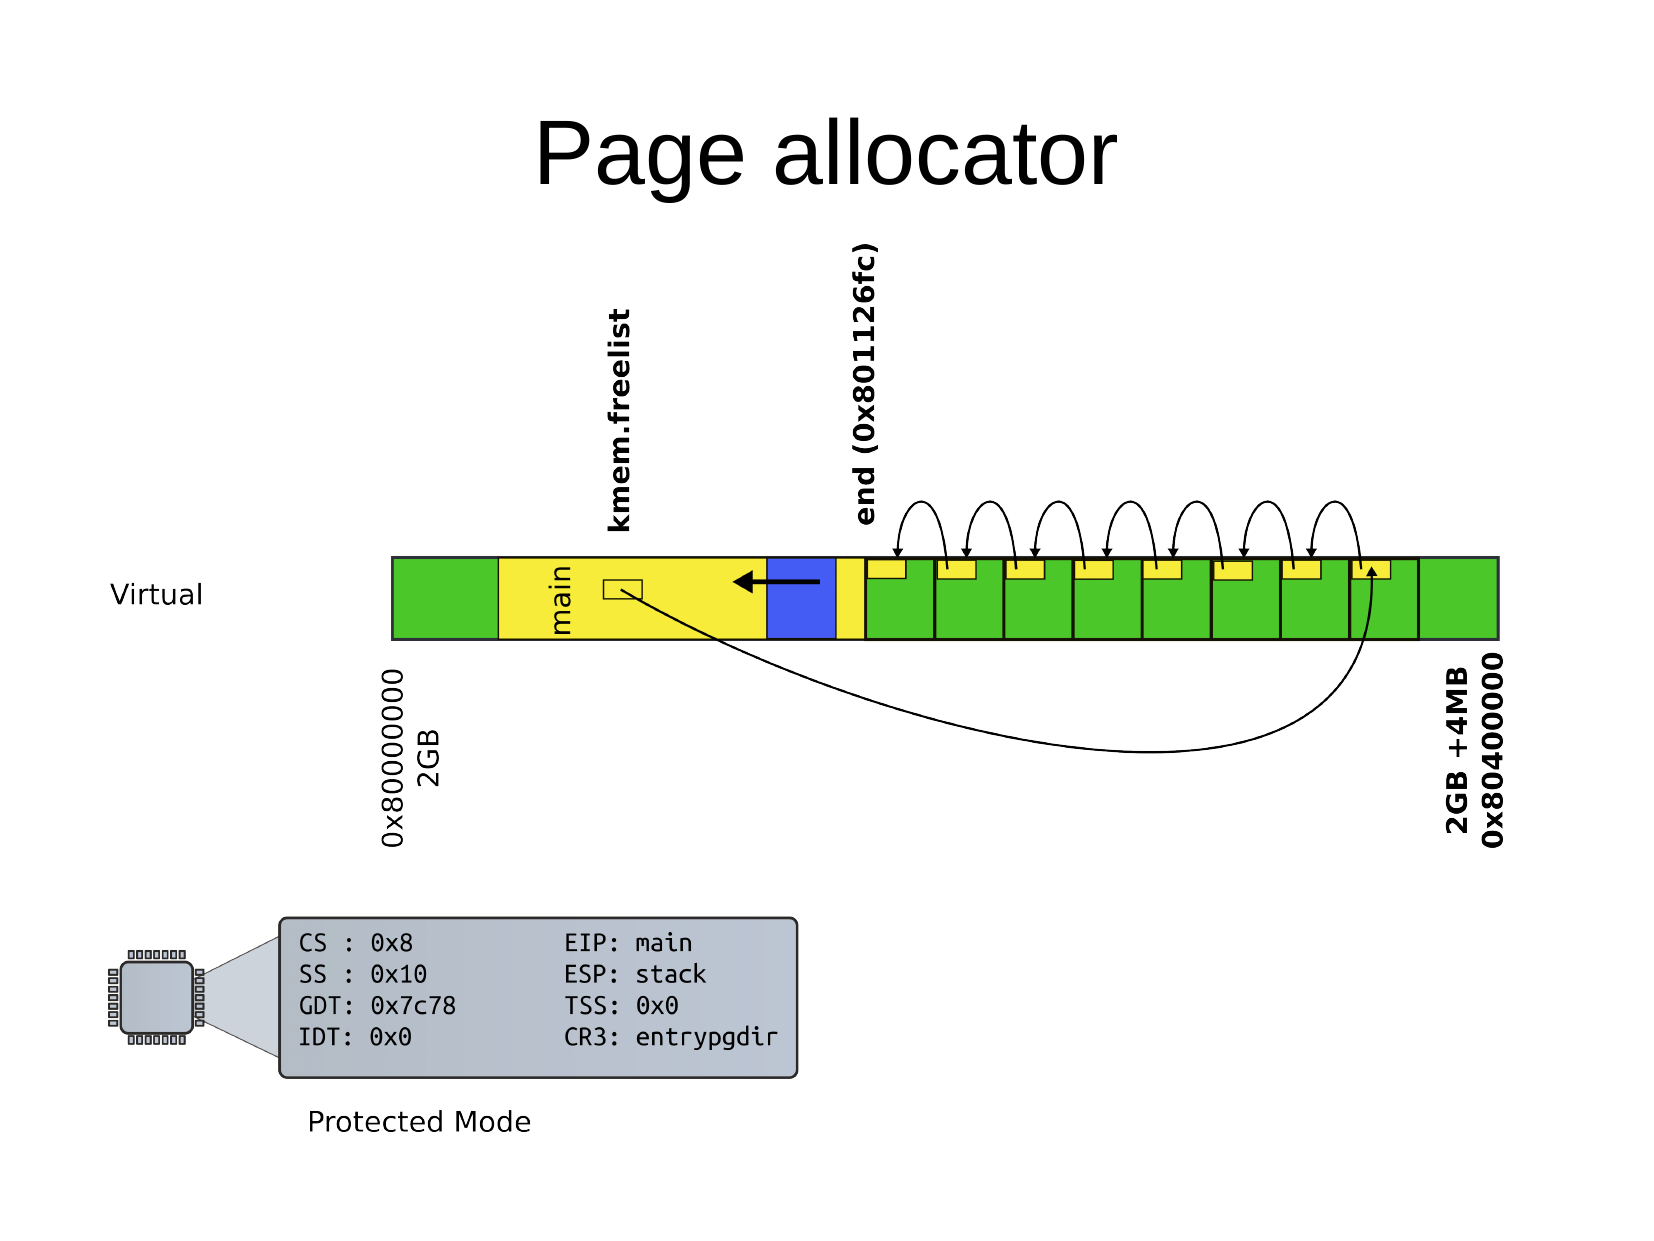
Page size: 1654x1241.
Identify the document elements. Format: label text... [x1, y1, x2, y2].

title Page allocator [82, 49, 1571, 257]
picture [108, 244, 1503, 1132]
